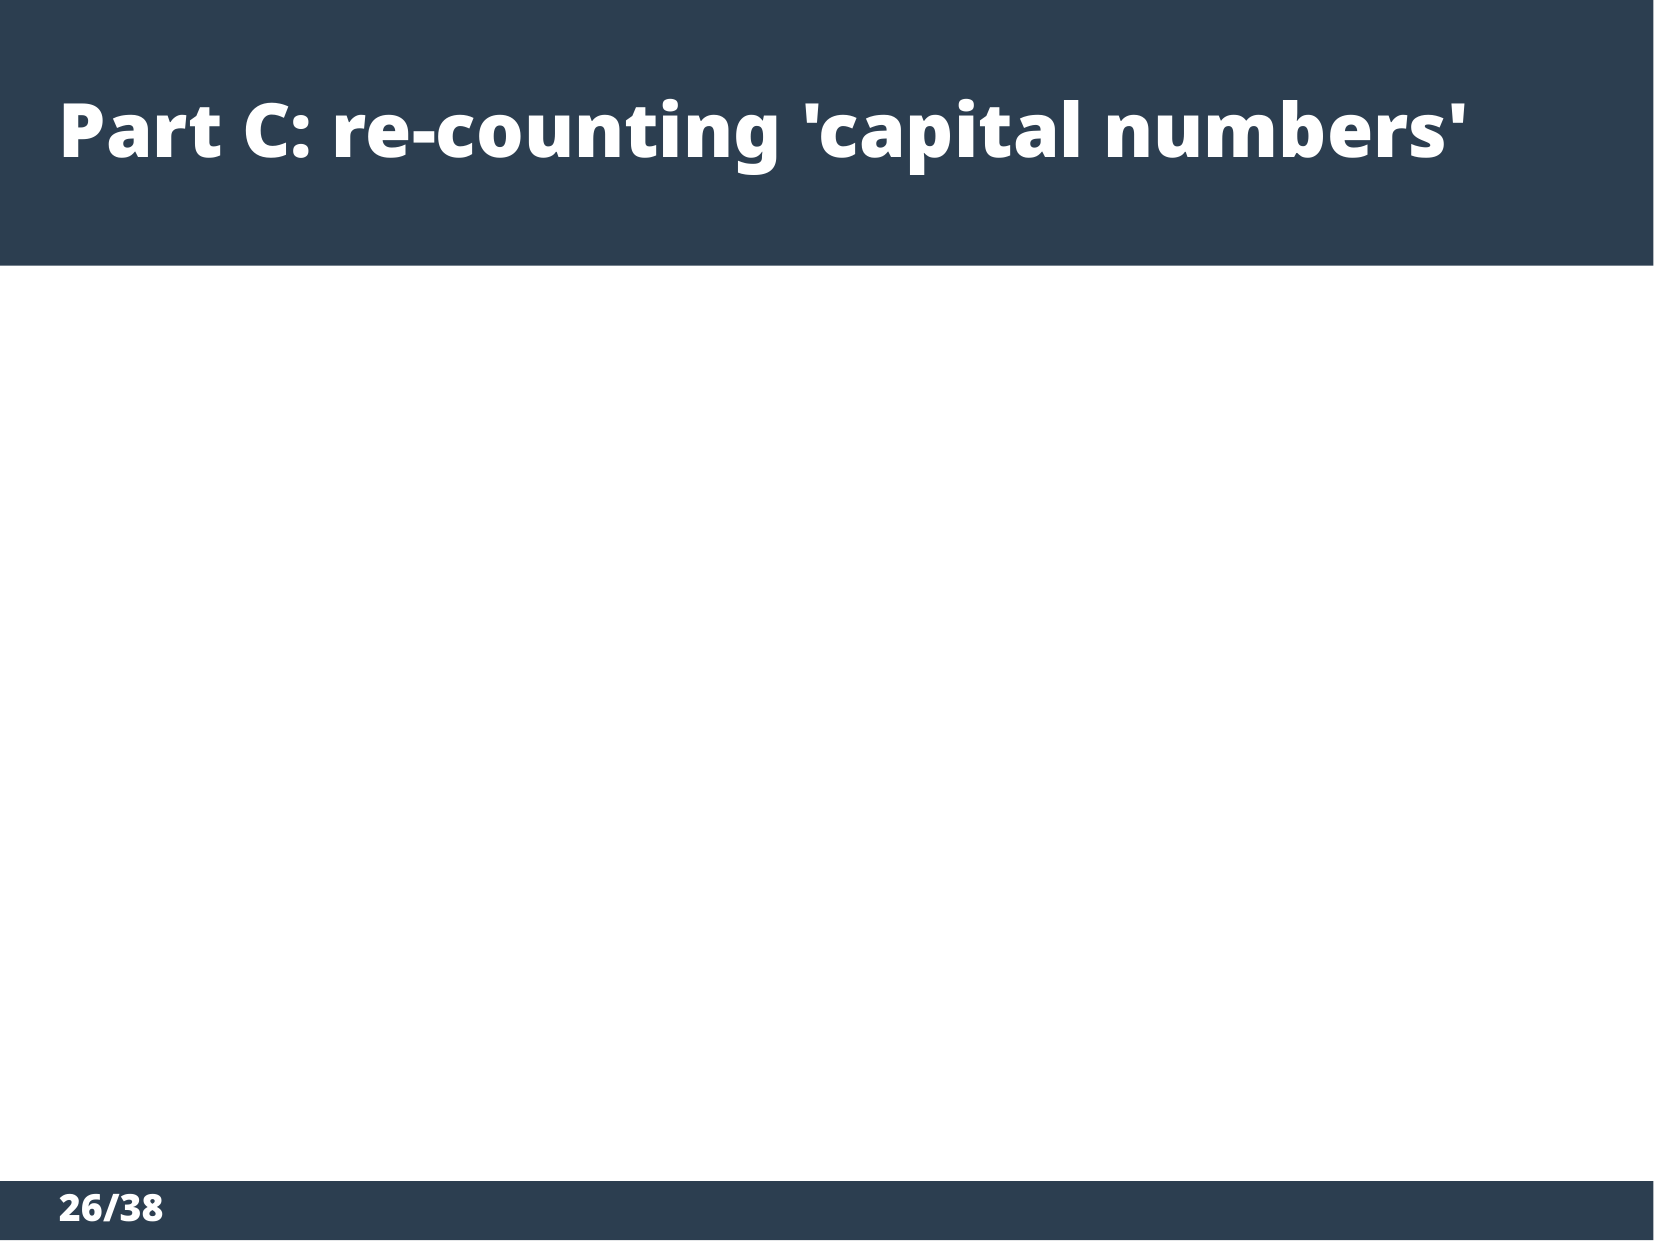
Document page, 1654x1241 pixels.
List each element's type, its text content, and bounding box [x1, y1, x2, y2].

title Part C: re-counting 'capital numbers' [59, 49, 1595, 207]
